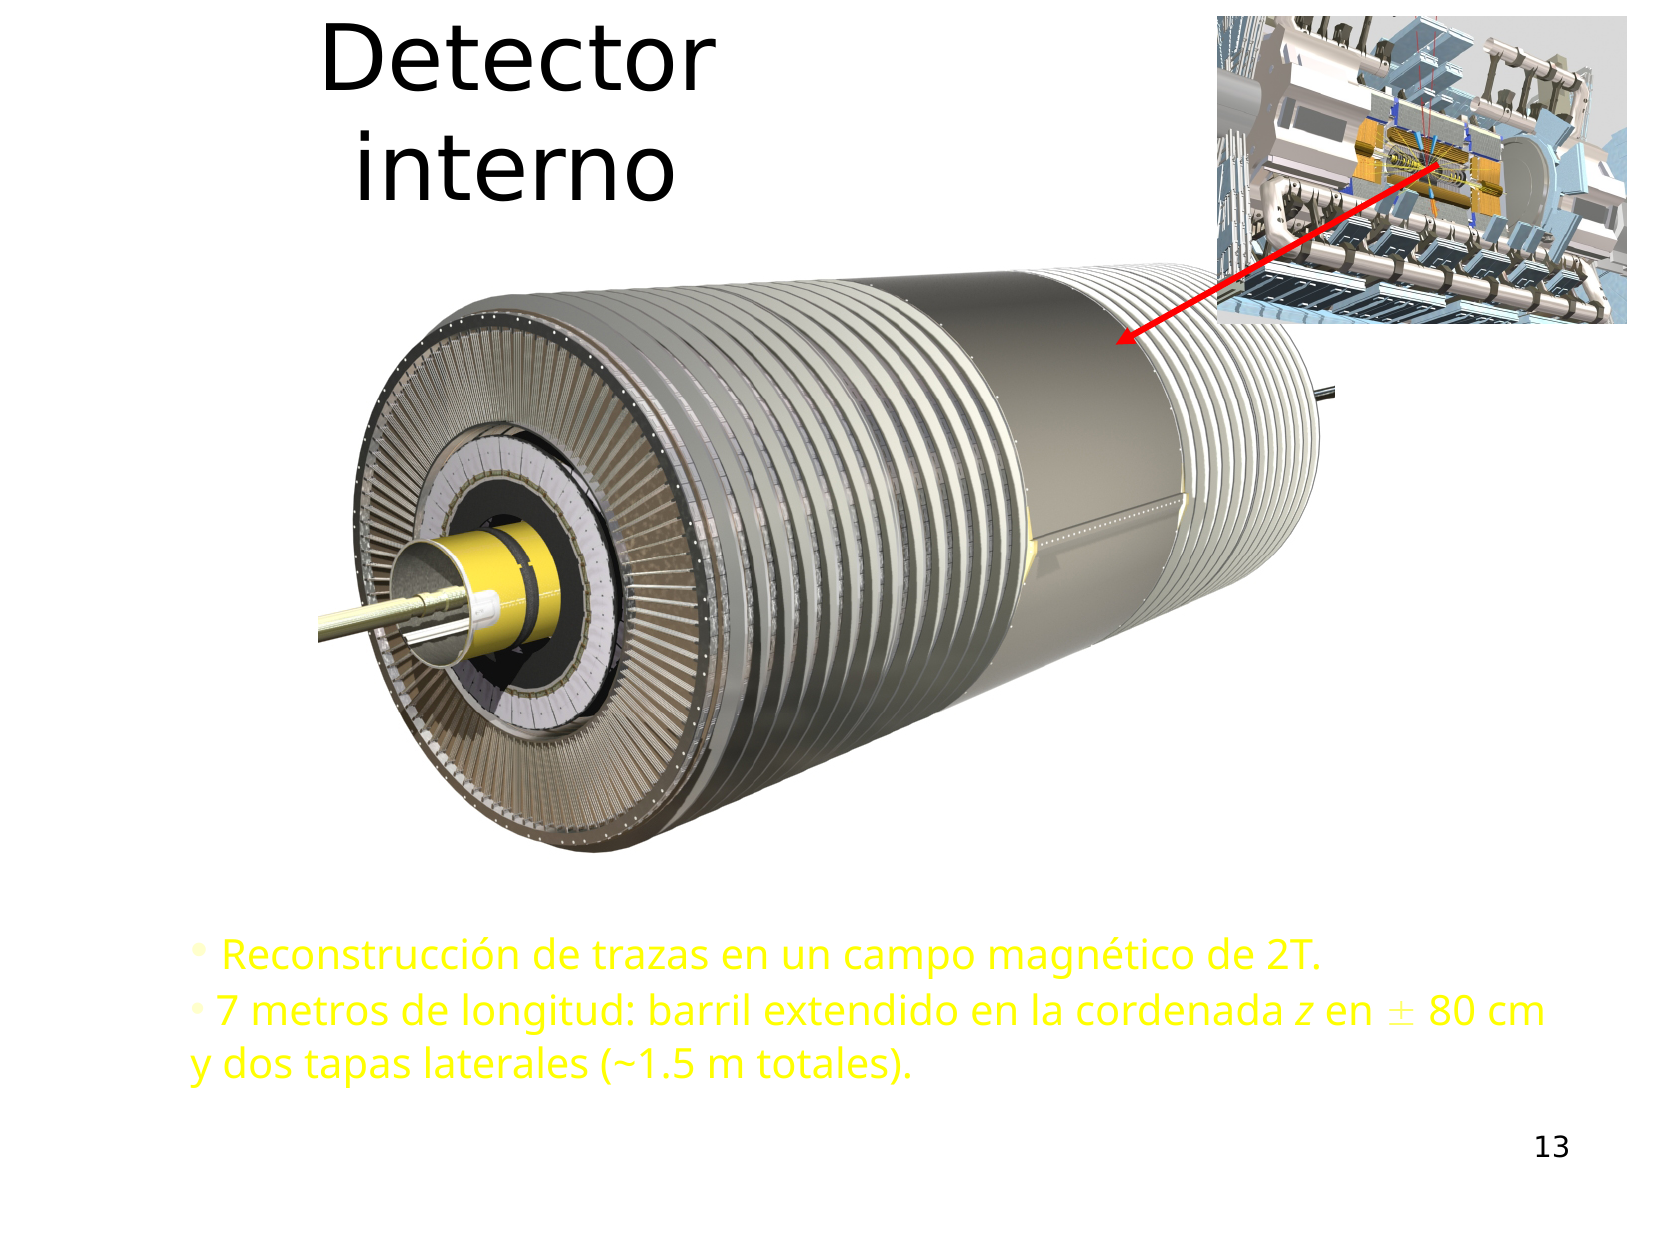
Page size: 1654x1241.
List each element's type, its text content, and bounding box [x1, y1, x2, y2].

title Detector interno [175, 0, 879, 230]
picture [318, 16, 1627, 869]
text_box 44 m de largo [1256, 367, 1595, 425]
text_box Reconstrucción de trazas en un campo magnético de 2T. 7 metros de longitud: barril extendido en la cordenada z en  80 cm y dos tapas laterales (~1.5 m totales). [175, 906, 1582, 1096]
